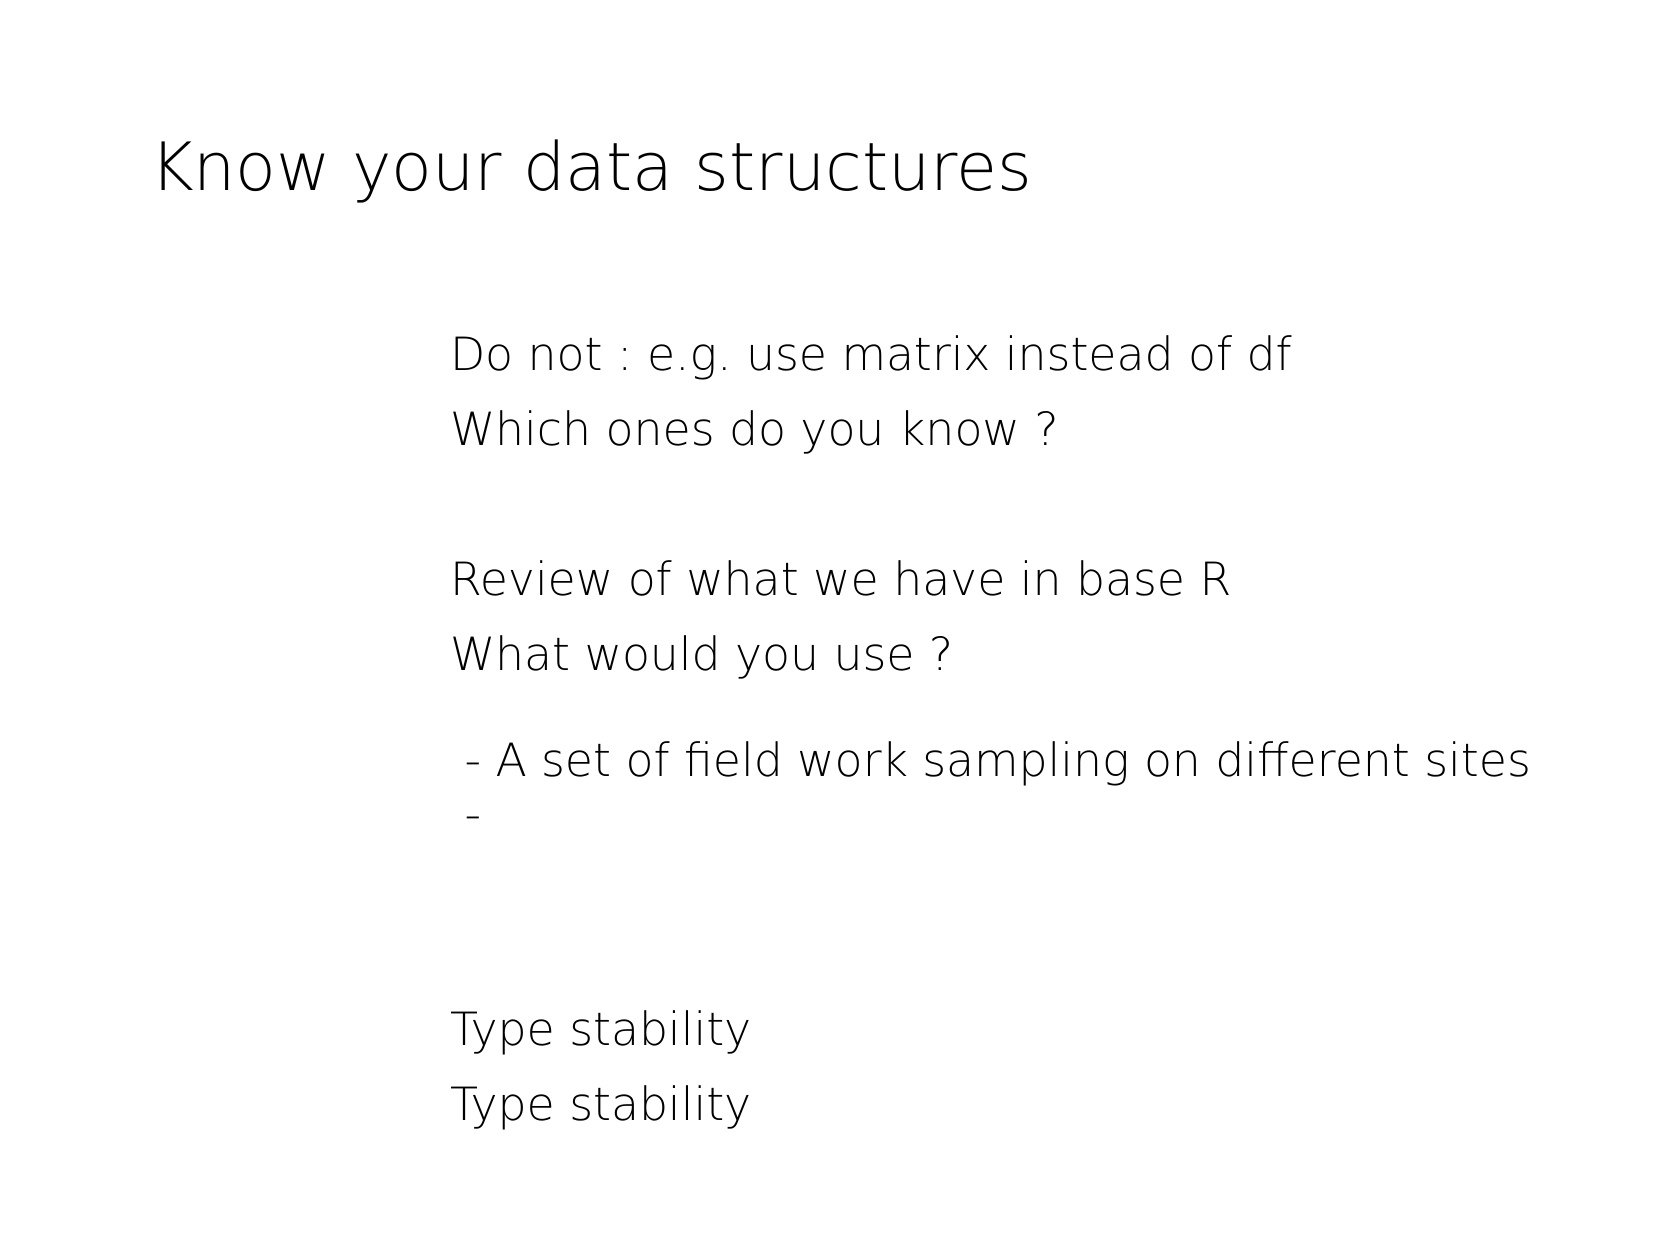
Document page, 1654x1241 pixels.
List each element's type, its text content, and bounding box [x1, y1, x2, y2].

text_box - A set of field work sampling on different sites - [450, 600, 1576, 976]
text_box Do not : e.g. use matrix instead of df [450, 300, 1426, 375]
subtitle Know your data structures [150, 0, 1639, 335]
text_box Review of what we have in base R [450, 525, 1426, 600]
text_box Which ones do you know ? [450, 375, 1426, 485]
text_box Type stability [450, 976, 1426, 1050]
text_box Type stability [450, 1050, 1426, 1160]
